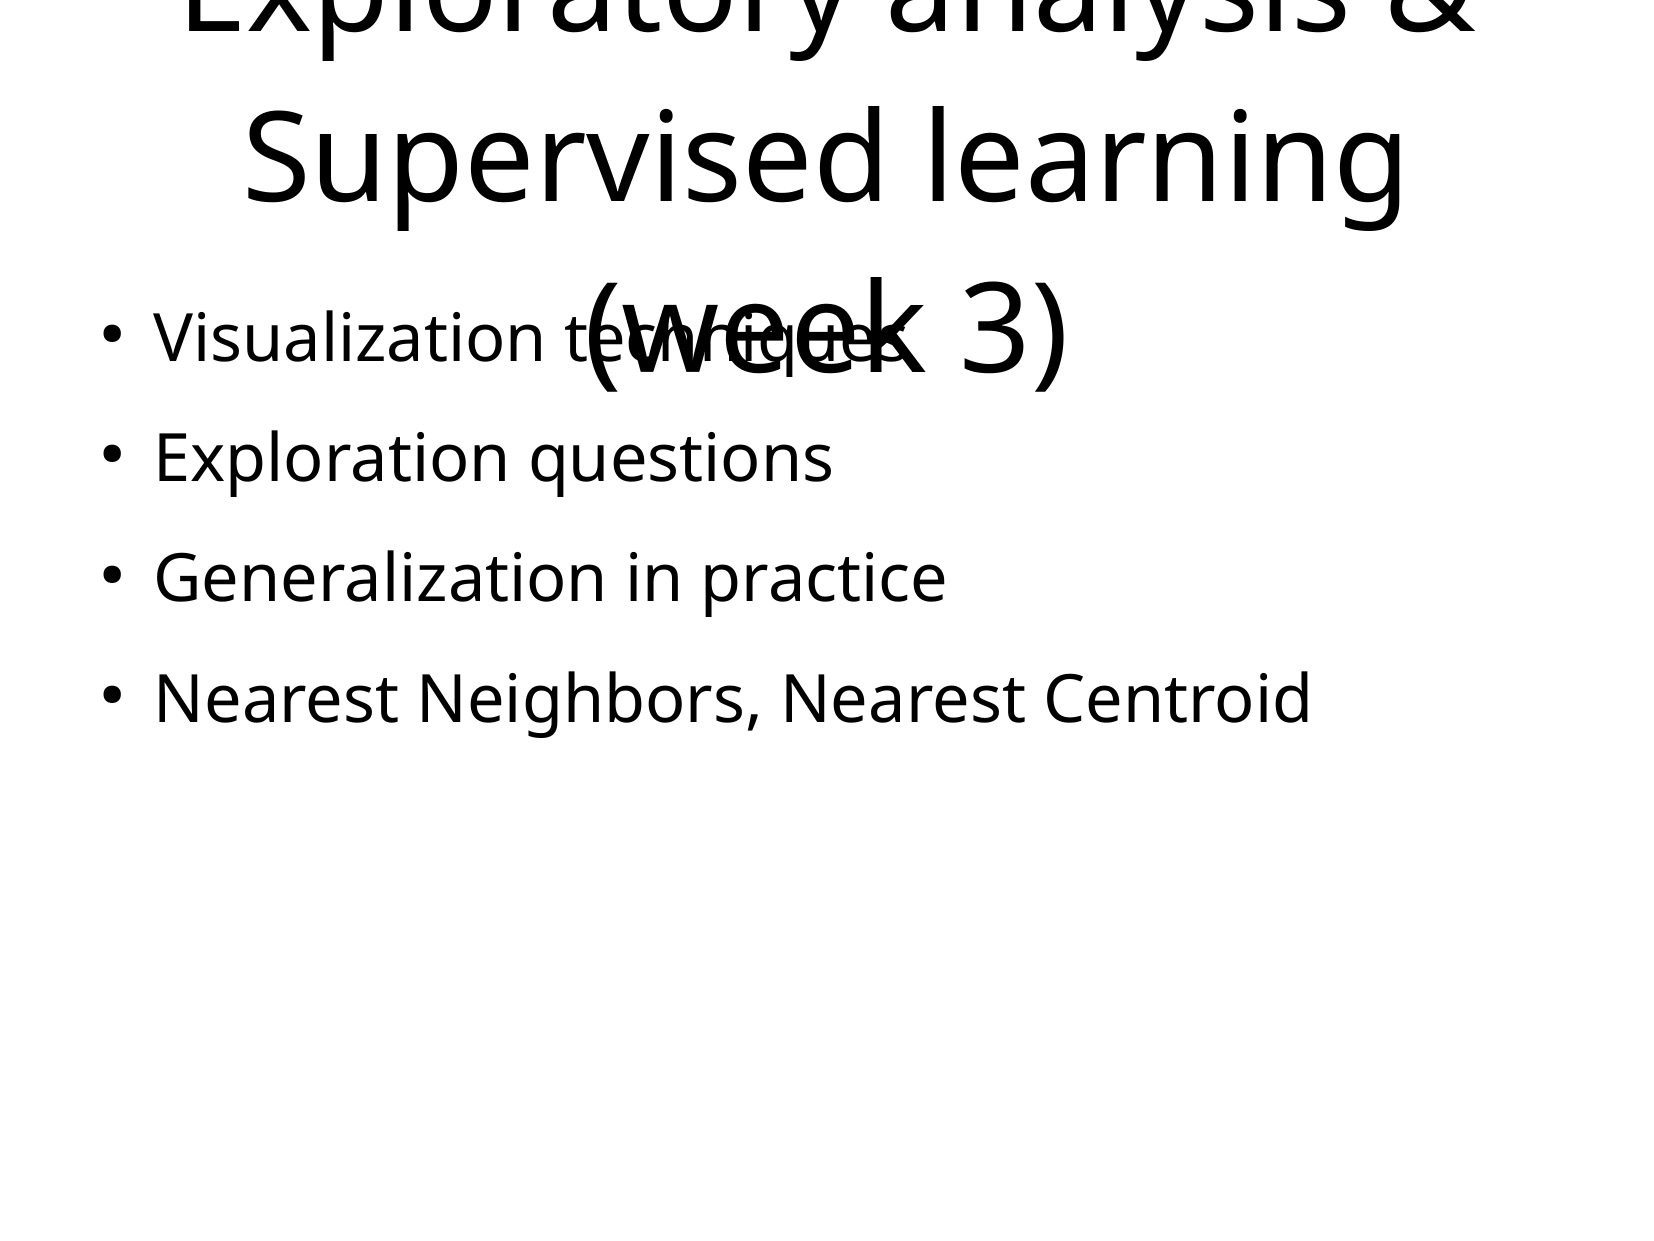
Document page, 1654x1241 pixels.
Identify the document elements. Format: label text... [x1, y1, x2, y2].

list Visualization techniques Exploration questions Generalization in practice Nearest Neighbors, Nearest Centroid [82, 290, 1571, 1010]
title Exploratory analysis & Supervised learning (week 3) [82, 27, 1571, 279]
